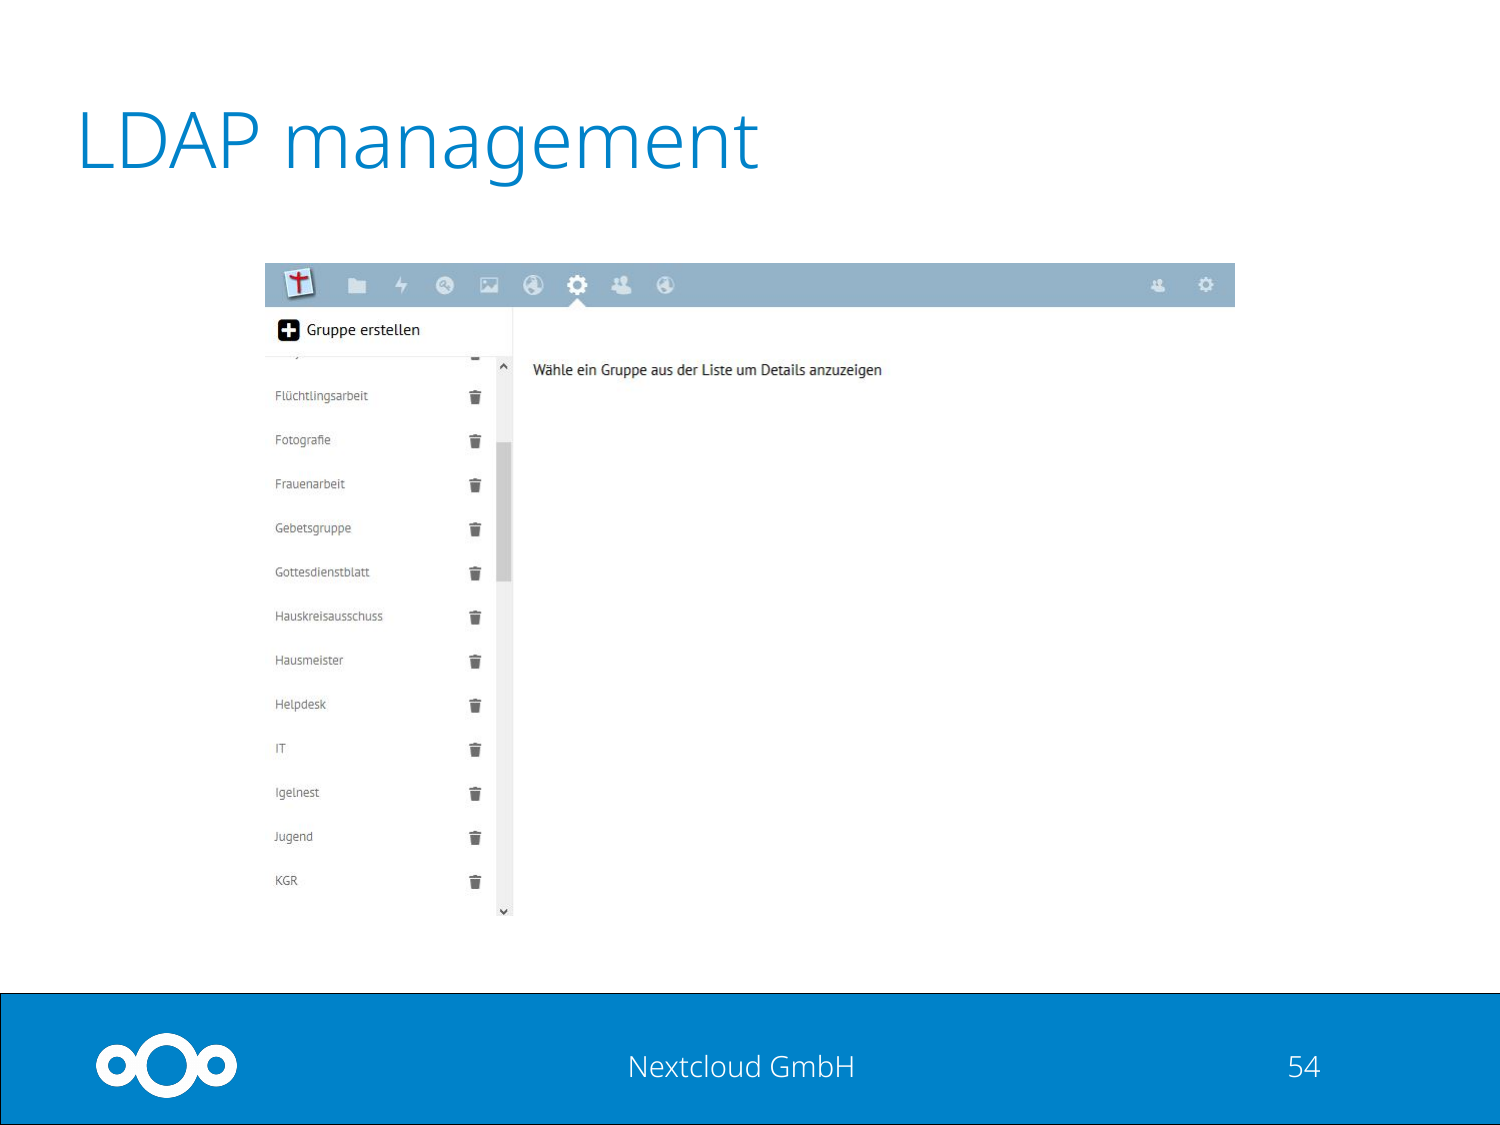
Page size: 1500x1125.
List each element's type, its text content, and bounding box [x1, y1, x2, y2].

title LDAP management [74, 44, 1425, 233]
picture [96, 1033, 237, 1098]
picture [265, 263, 1235, 916]
